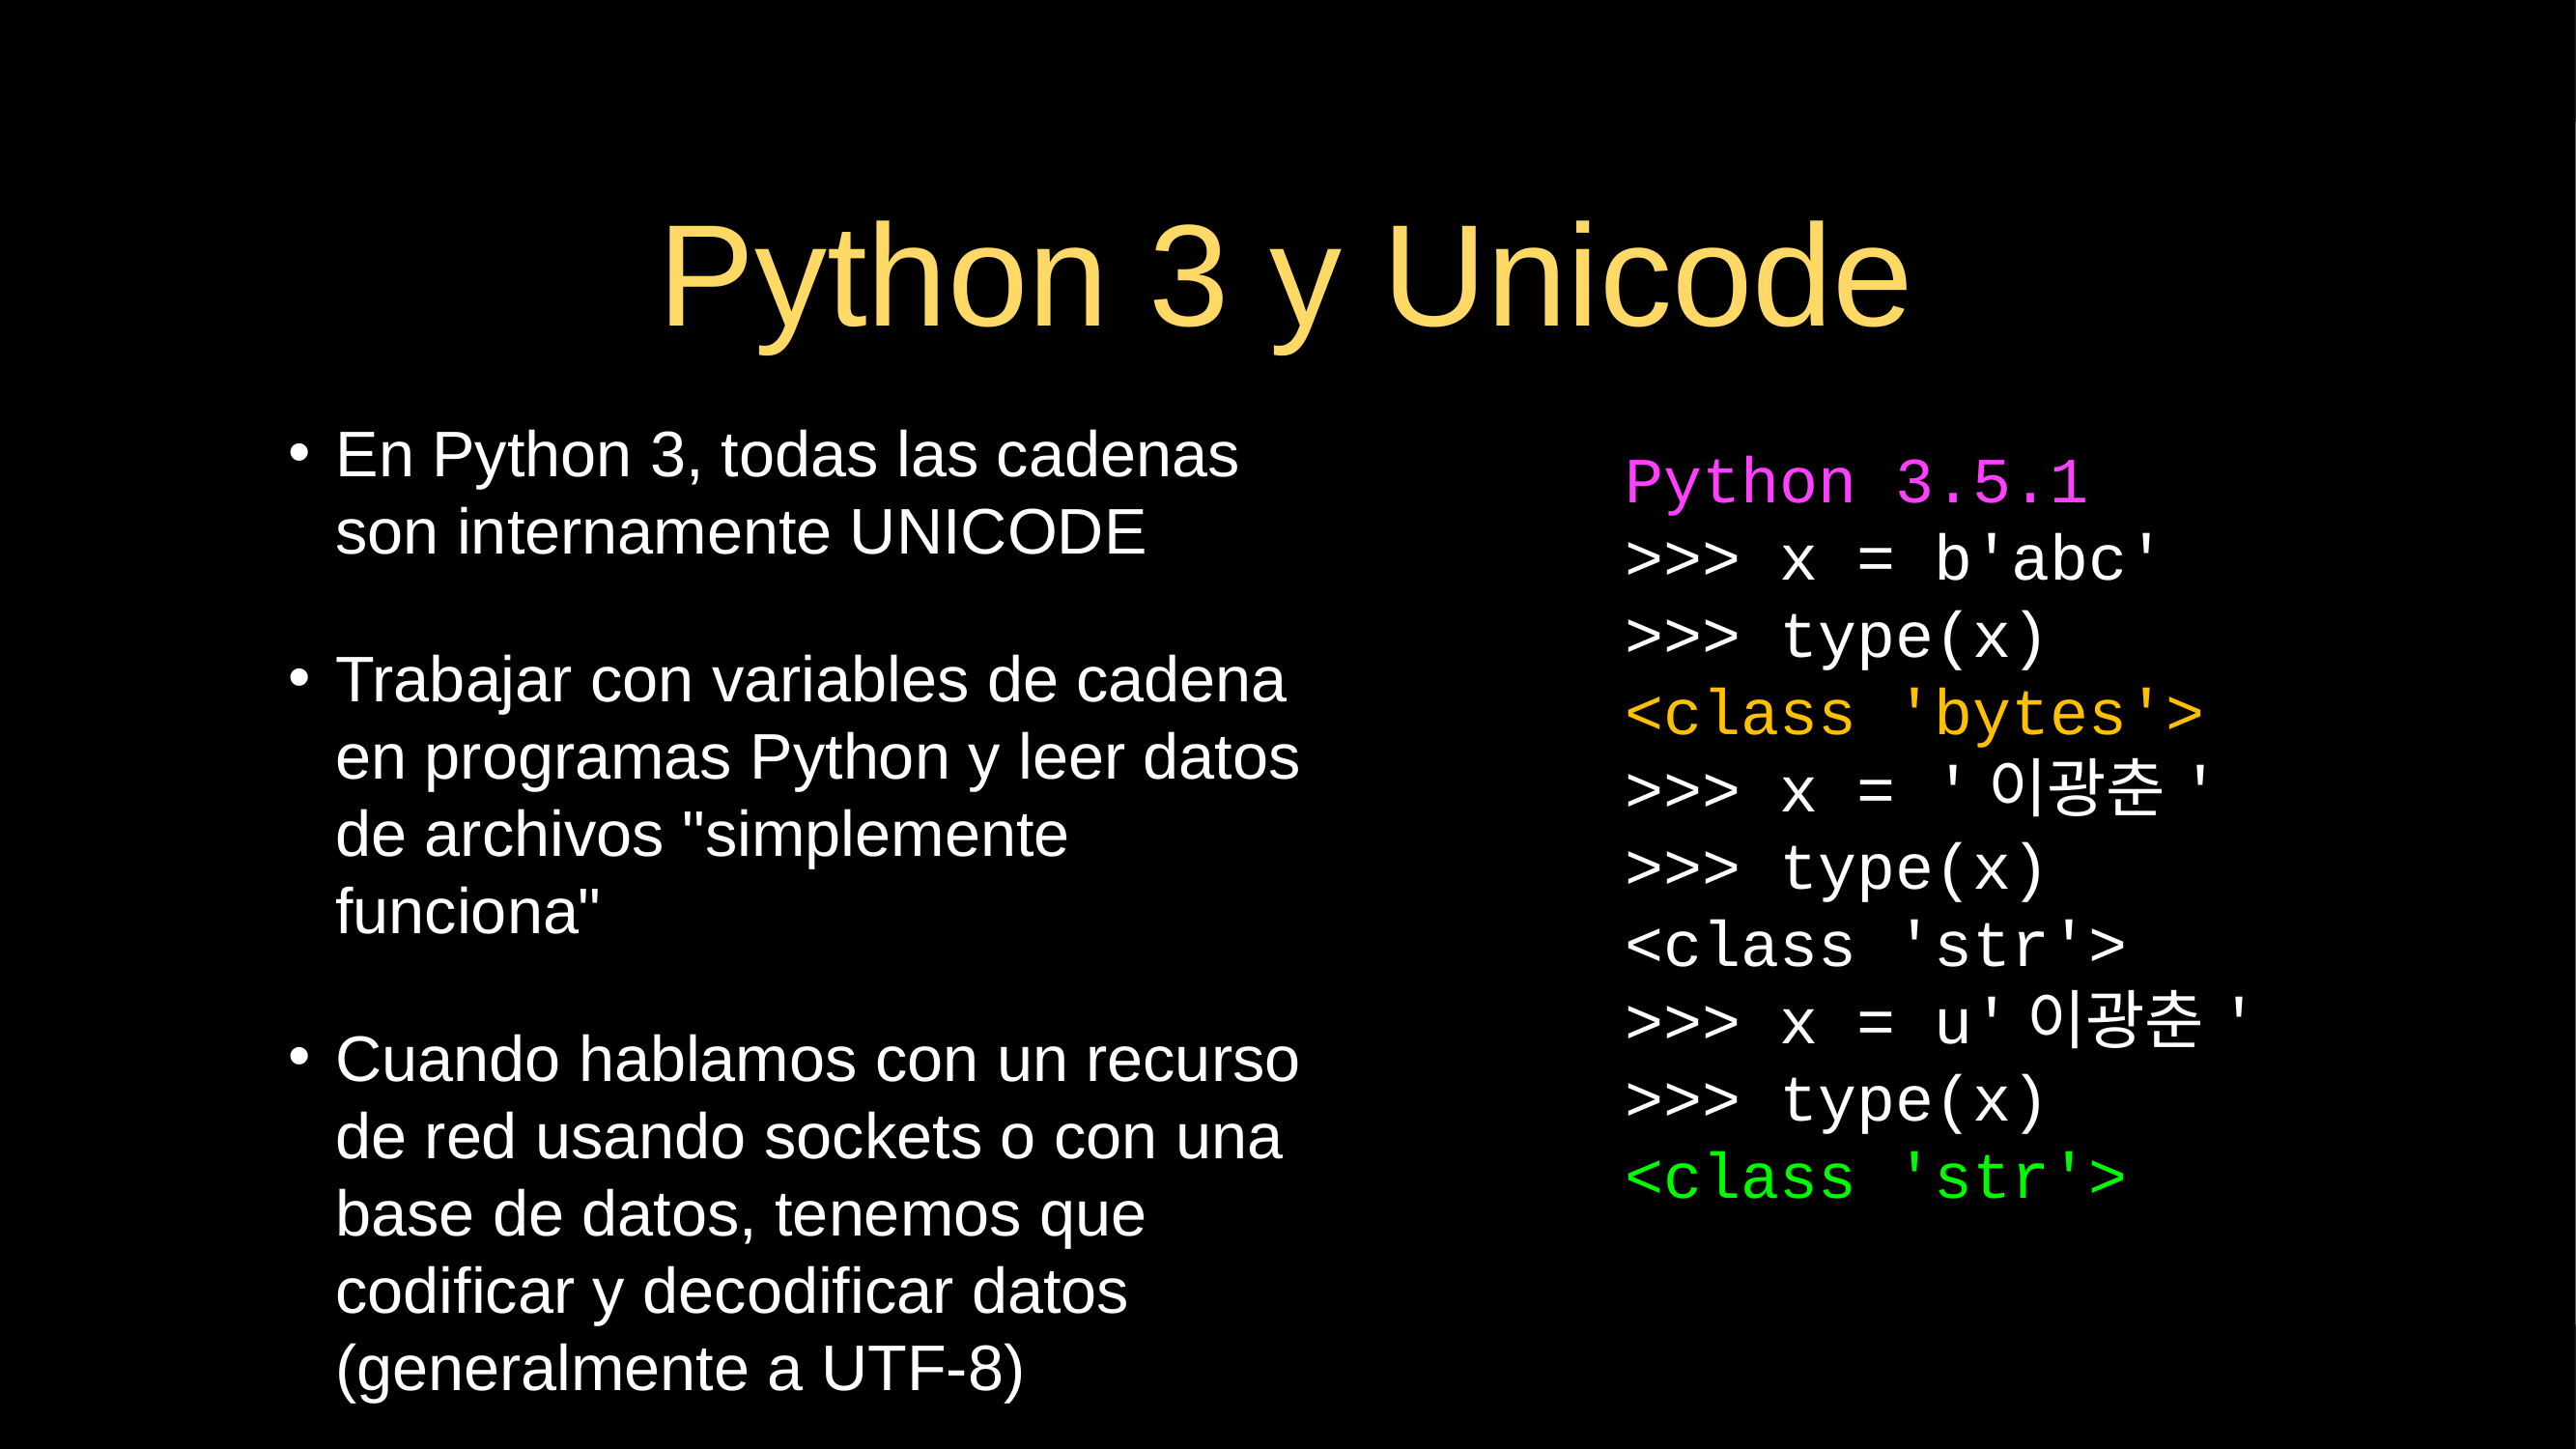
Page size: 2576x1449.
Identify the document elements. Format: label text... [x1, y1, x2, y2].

text_box Python 3.5.1 >>> x = b'abc' >>> type(x) <class 'bytes'> >>> x = '이광춘' >>> type(x) <class 'str'> >>> x = u'이광춘' >>> type(x) <class 'str'> [1610, 431, 2391, 1219]
list En Python 3, todas las cadenas son internamente UNICODE Trabajar con variables de cadena en programas Python y leer datos de archivos "simplemente funciona" Cuando hablamos con un recurso de red usando sockets o con una base de datos, tenemos que codificar y decodificar datos (generalmente a UTF-8) [183, 412, 1345, 1317]
title Python 3 y Unicode [183, 133, 2391, 403]
